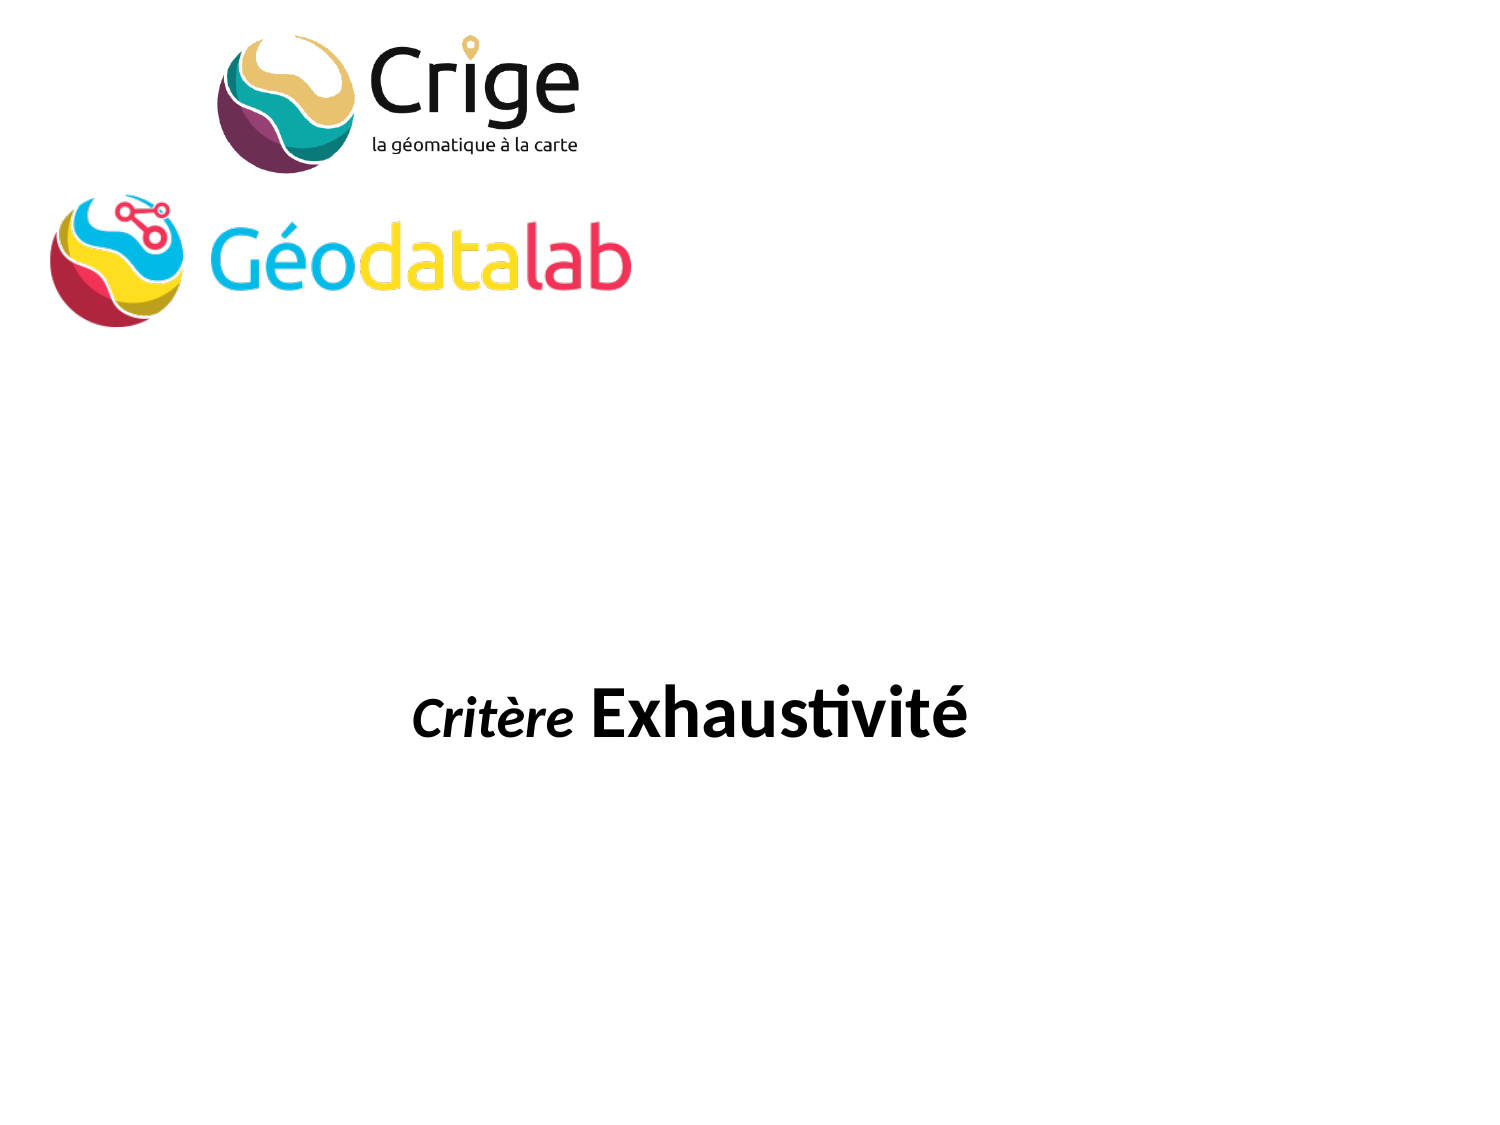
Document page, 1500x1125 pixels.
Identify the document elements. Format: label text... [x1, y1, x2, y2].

picture [42, 22, 686, 339]
text_box Critère Exhaustivité [396, 654, 1096, 761]
